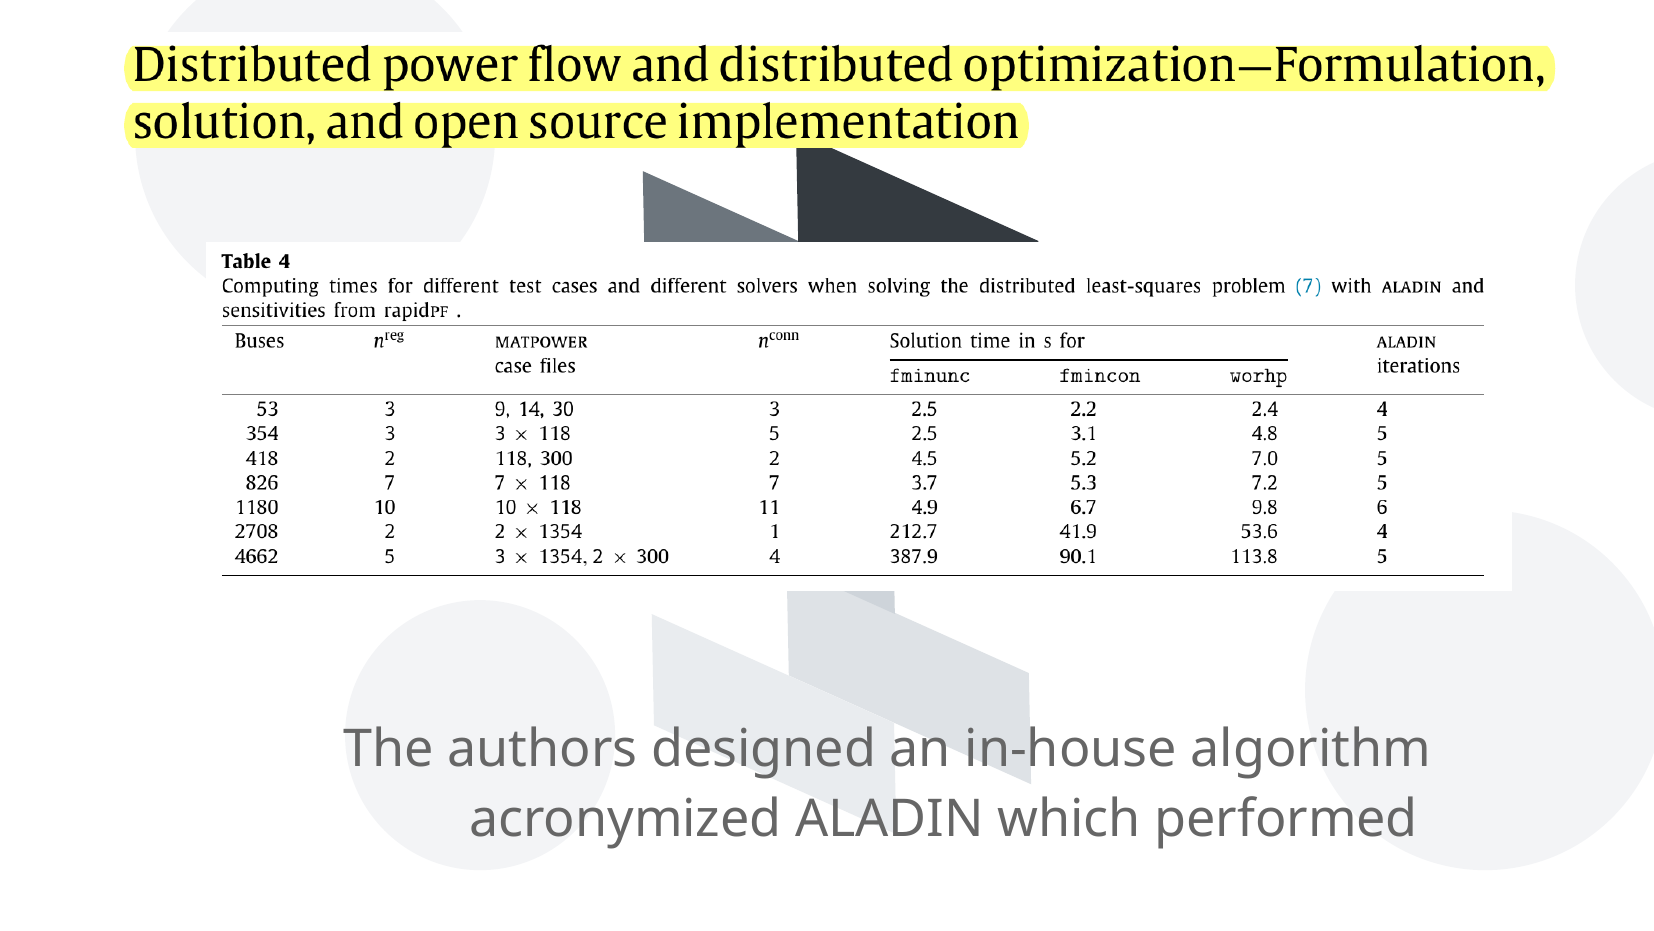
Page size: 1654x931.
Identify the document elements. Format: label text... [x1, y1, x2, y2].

text_box The authors designed an in-house algorithm acronymized ALADIN which performed [88, 703, 1447, 931]
picture [206, 242, 1512, 591]
picture [118, 32, 1565, 148]
